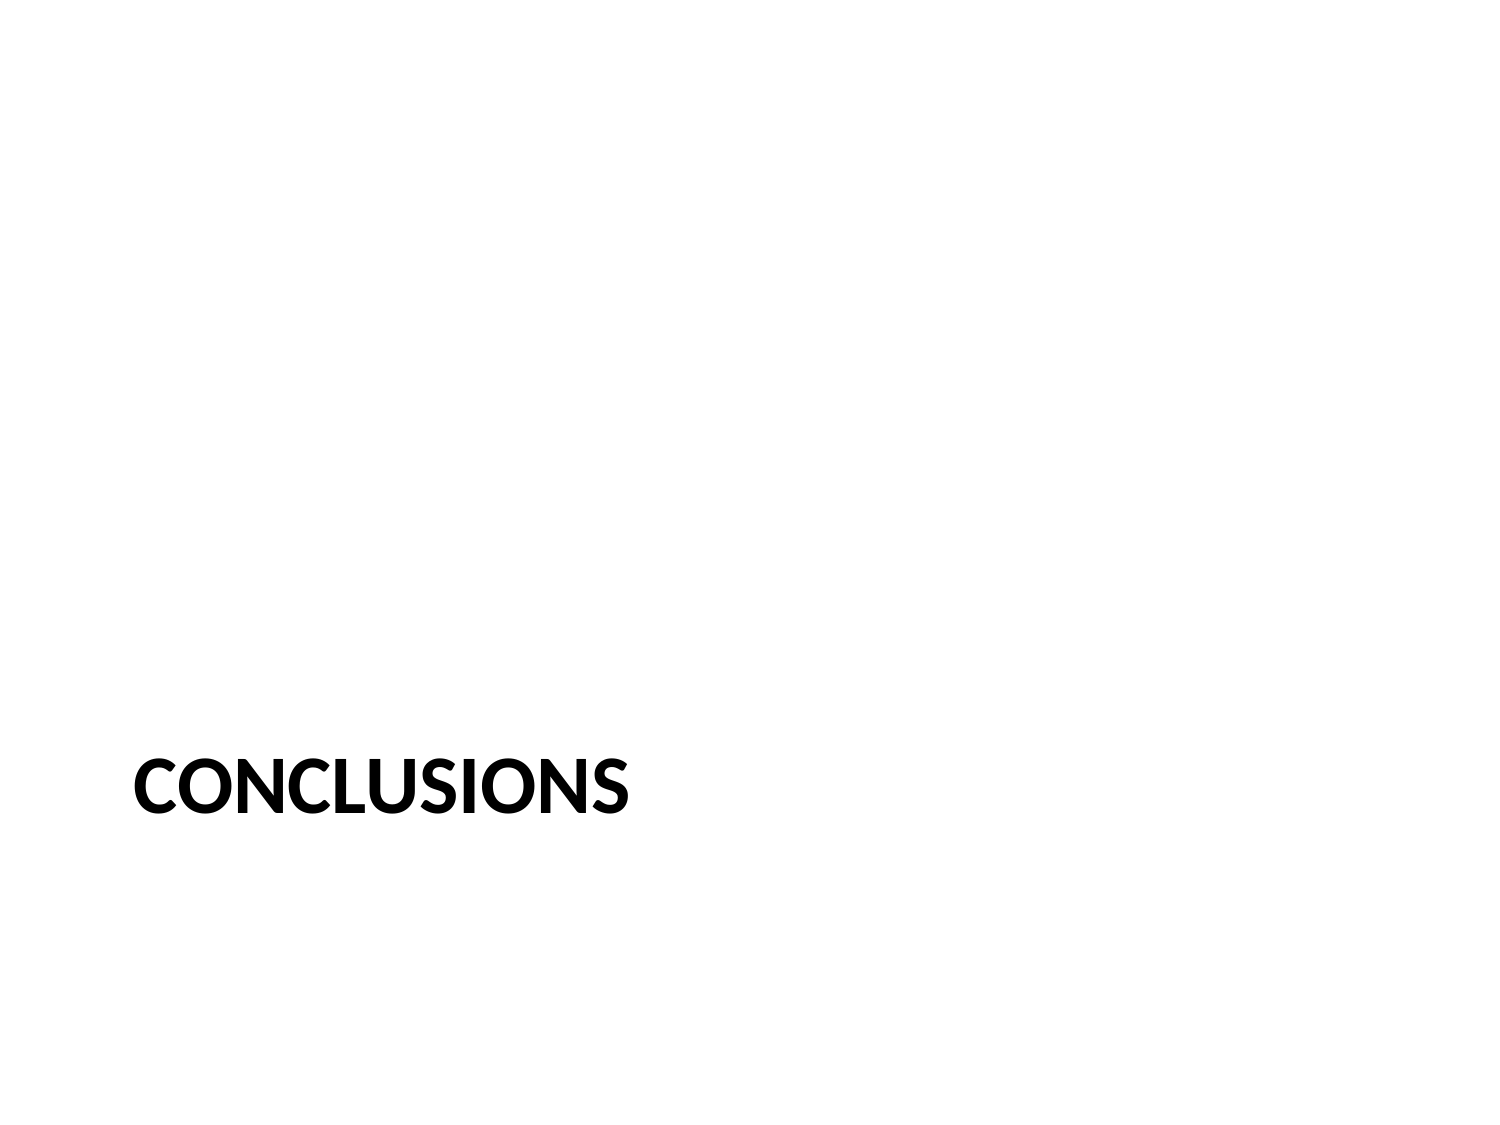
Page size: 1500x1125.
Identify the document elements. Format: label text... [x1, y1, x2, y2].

title Conclusions [118, 722, 1394, 947]
